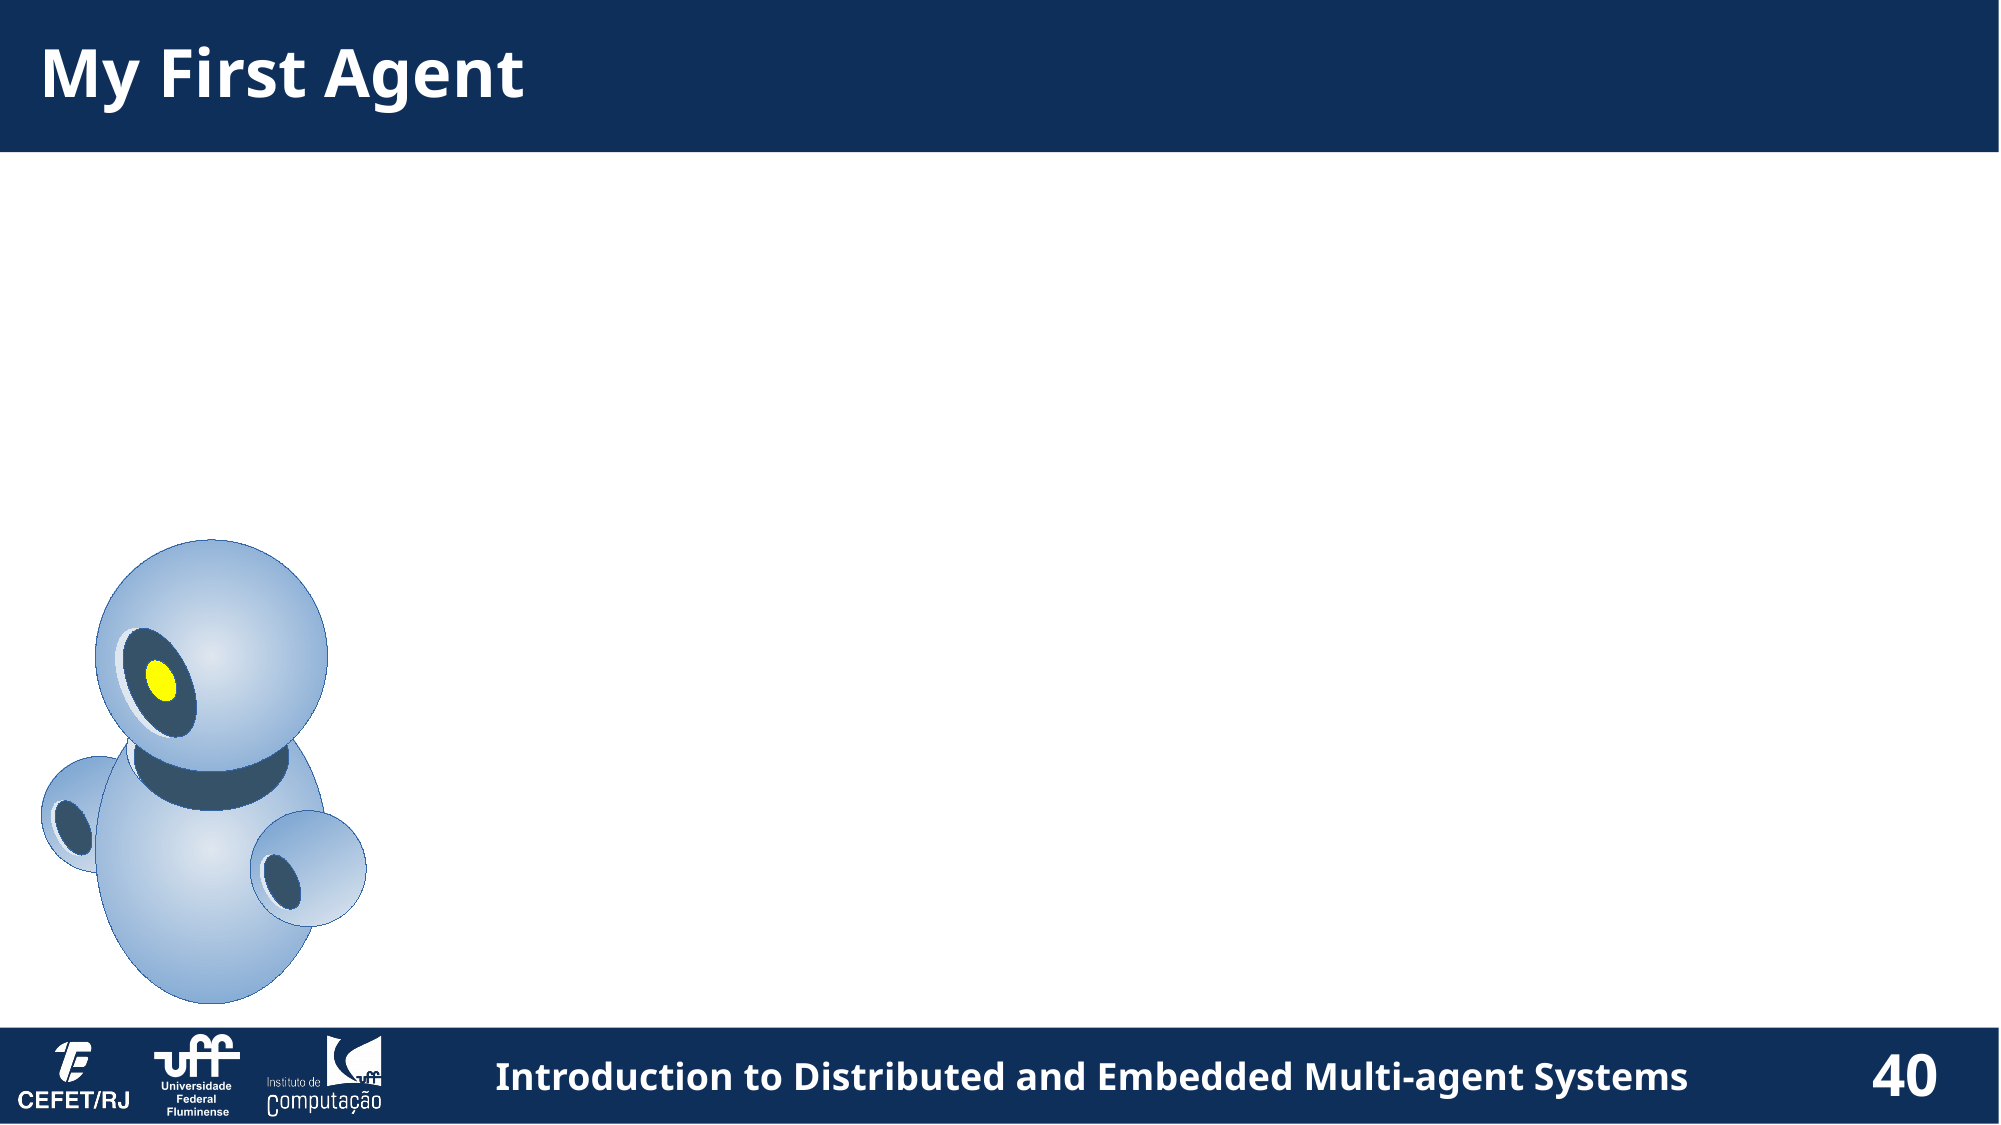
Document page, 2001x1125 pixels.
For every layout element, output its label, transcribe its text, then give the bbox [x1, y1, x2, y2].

picture [18, 1021, 129, 1125]
text_box My First Agent [25, 23, 1999, 119]
text_box [41, 539, 367, 1004]
picture [153, 1033, 241, 1121]
picture [265, 1033, 383, 1117]
